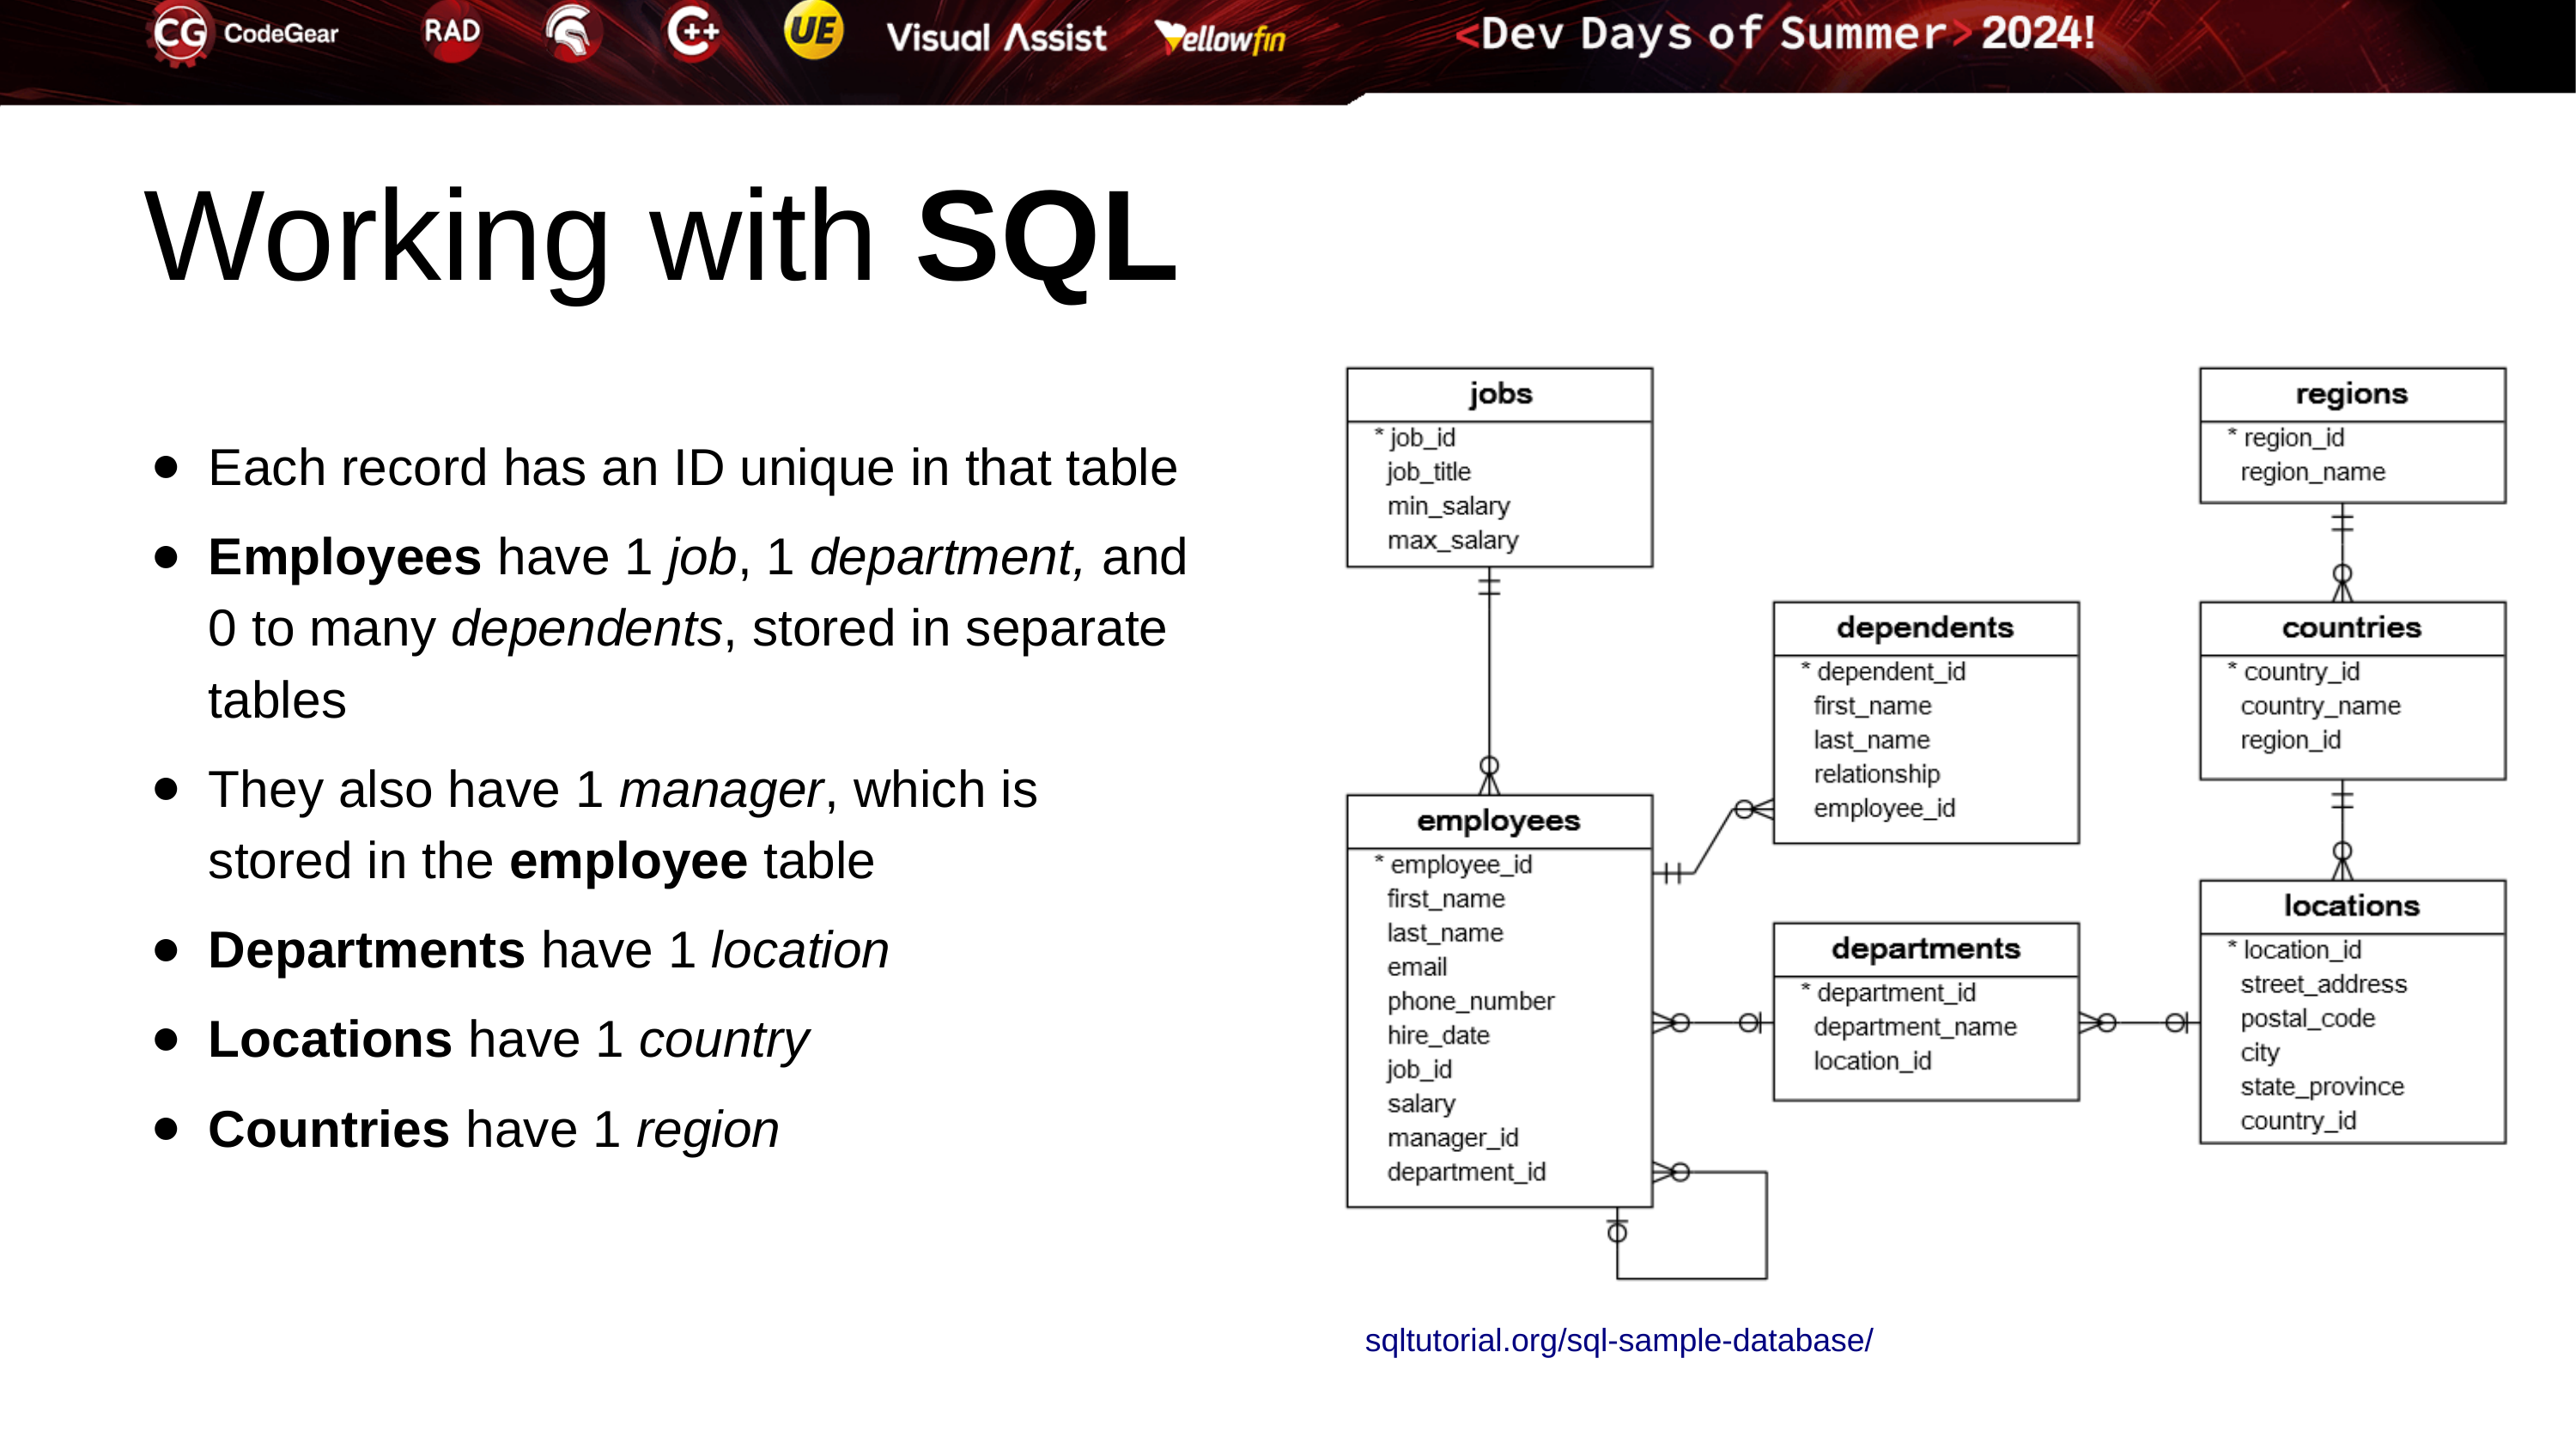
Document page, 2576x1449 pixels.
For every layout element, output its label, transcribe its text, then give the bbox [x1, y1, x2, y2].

picture [0, 0, 2576, 111]
picture [1332, 343, 2533, 1300]
list Each record has an ID unique in that table Employees have 1 job, 1 department, and 0 to many dependents, stored in separate tables They also have 1 manager, which is stored in the employee table Departments have 1 location Locations have 1 country Countries have 1 region [131, 410, 1204, 1334]
title Working with SQL [131, 131, 2125, 326]
text_box sqltutorial.org/sql-sample-database/ [1352, 1306, 2576, 1371]
